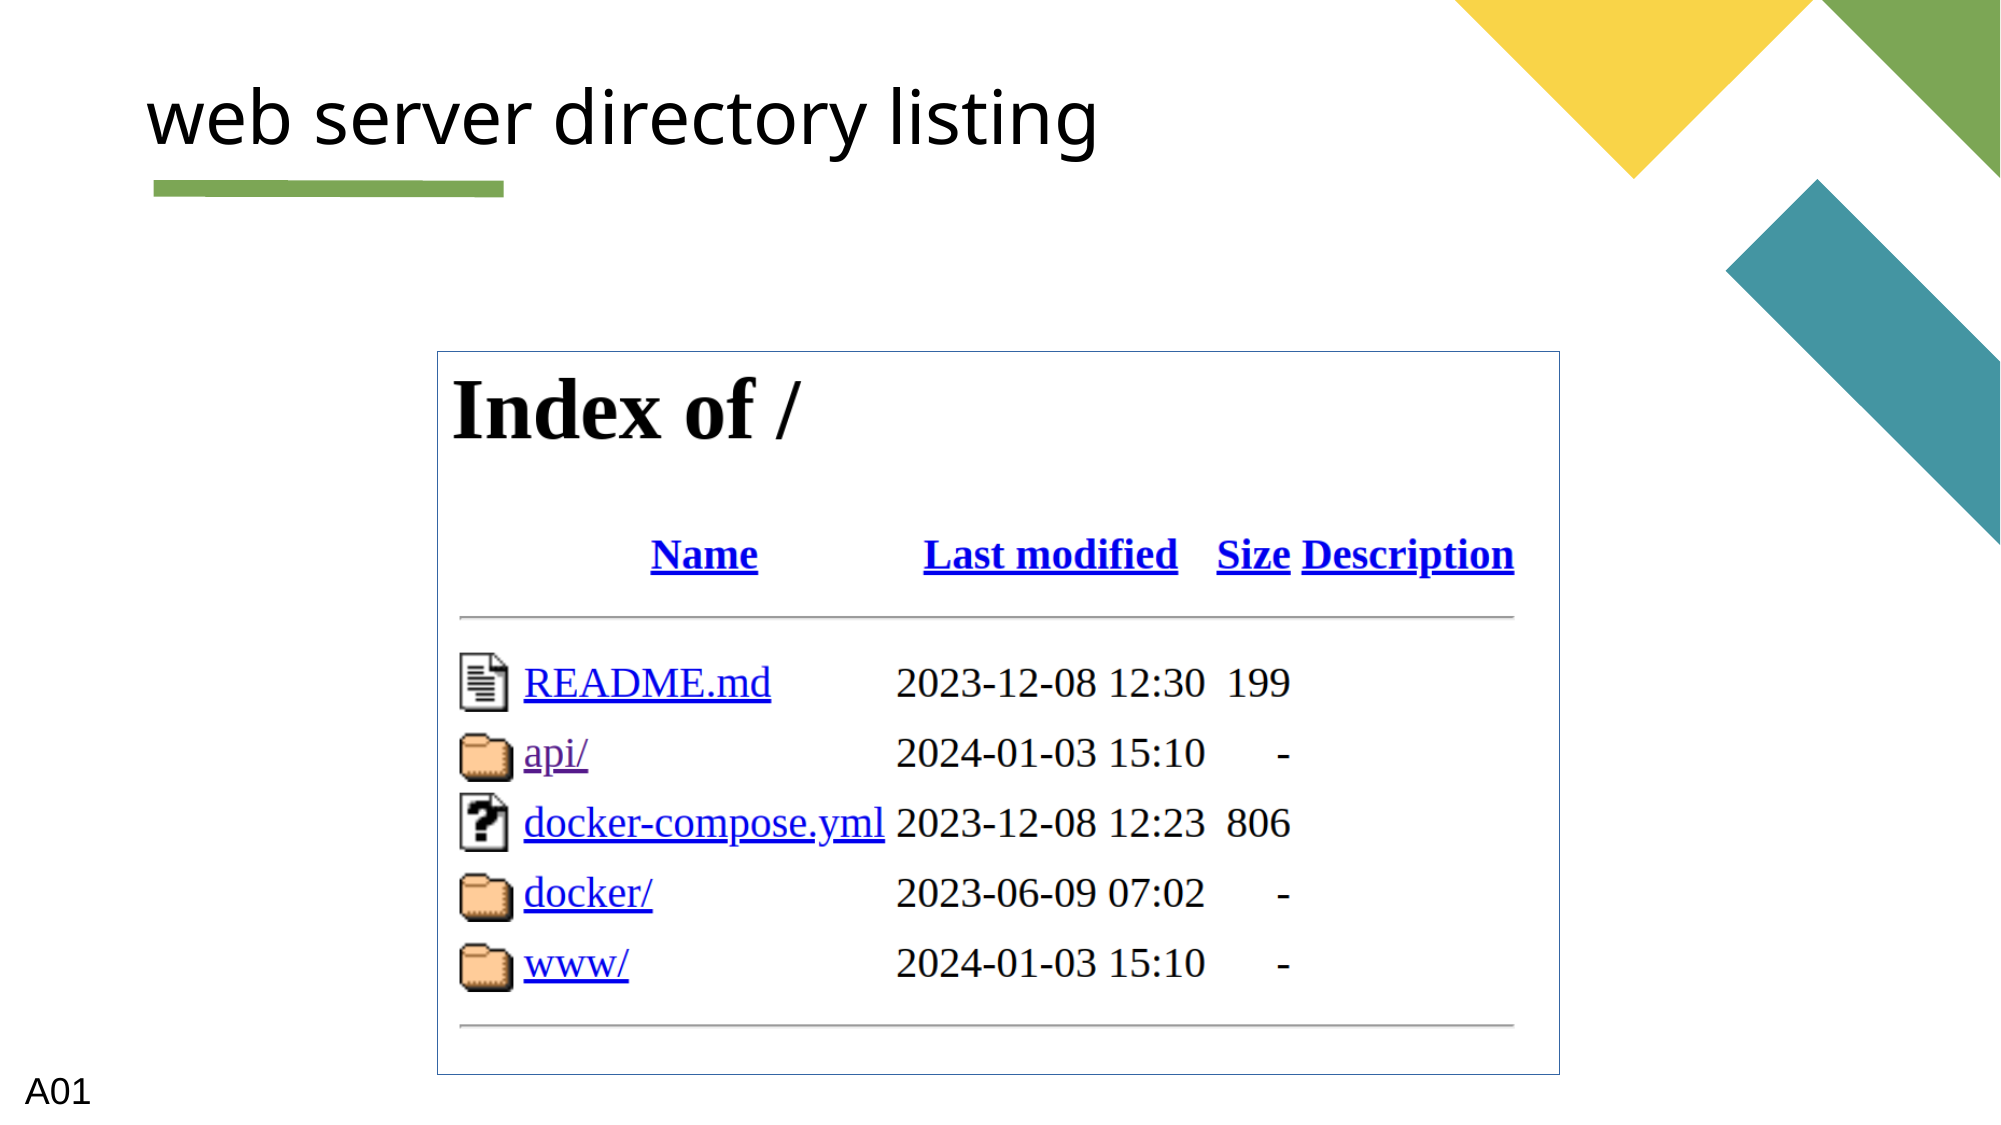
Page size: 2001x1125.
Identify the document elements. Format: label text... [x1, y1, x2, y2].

title web server directory listing [146, 8, 1630, 223]
picture [437, 351, 1560, 1075]
text_box A01 [10, 1062, 107, 1120]
